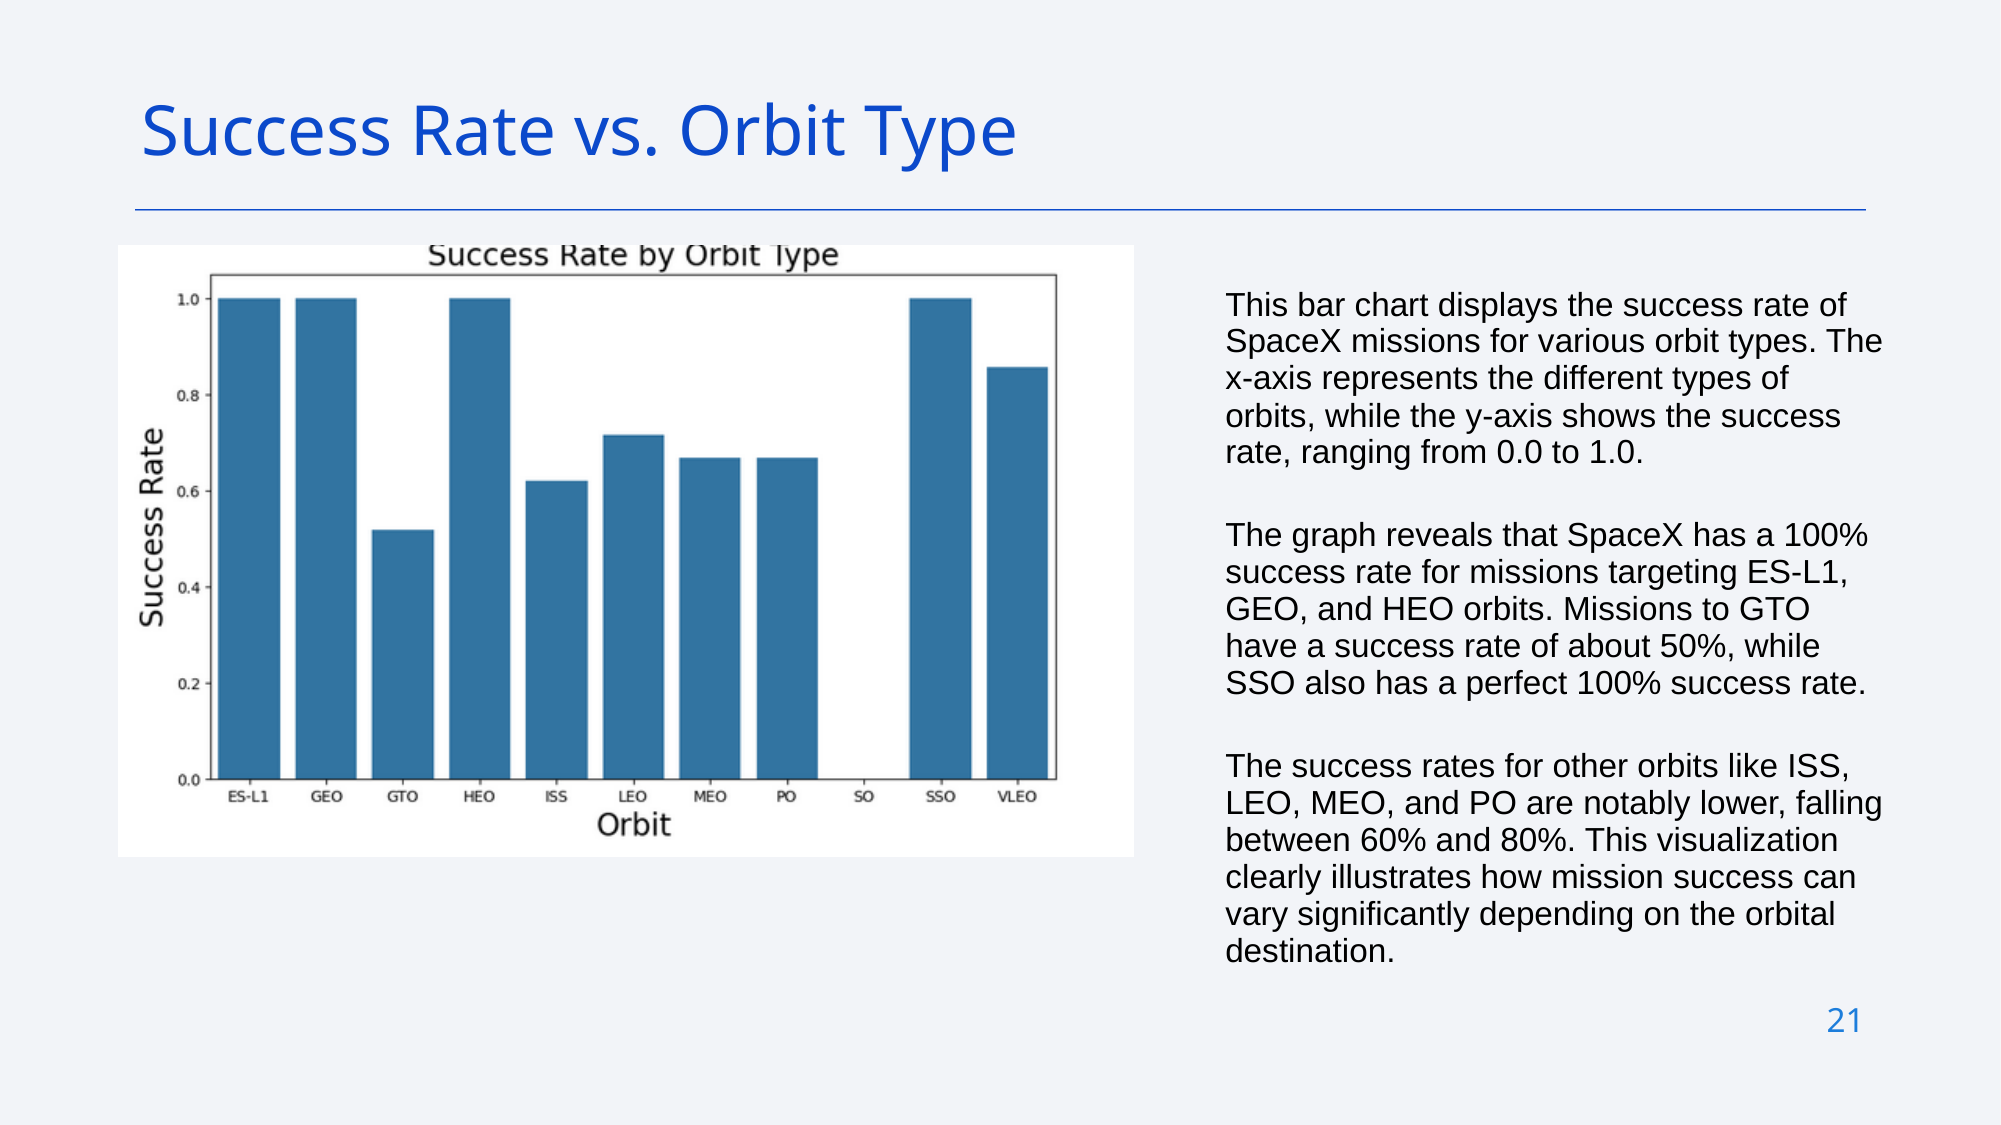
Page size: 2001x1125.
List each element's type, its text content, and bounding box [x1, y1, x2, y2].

text_box Success Rate vs. Orbit Type [126, 88, 1852, 179]
text_box This bar chart displays the success rate of SpaceX missions for various orbit types. The x-axis represents the different types of orbits, while the y-axis shows the success rate, ranging from 0.0 to 1.0. The graph reveals that SpaceX has a 100% success rate for missions targeting ES-L1, GEO, and HEO orbits. Missions to GTO have a success rate of about 50%, while SSO also has a perfect 100% success rate. The success rates for other orbits like ISS, LEO, MEO, and PO are notably lower, falling between 60% and 80%. This visualization clearly illustrates how mission success can vary significantly depending on the orbital destination. [1210, 278, 1903, 977]
picture [0, 0, 2001, 1125]
